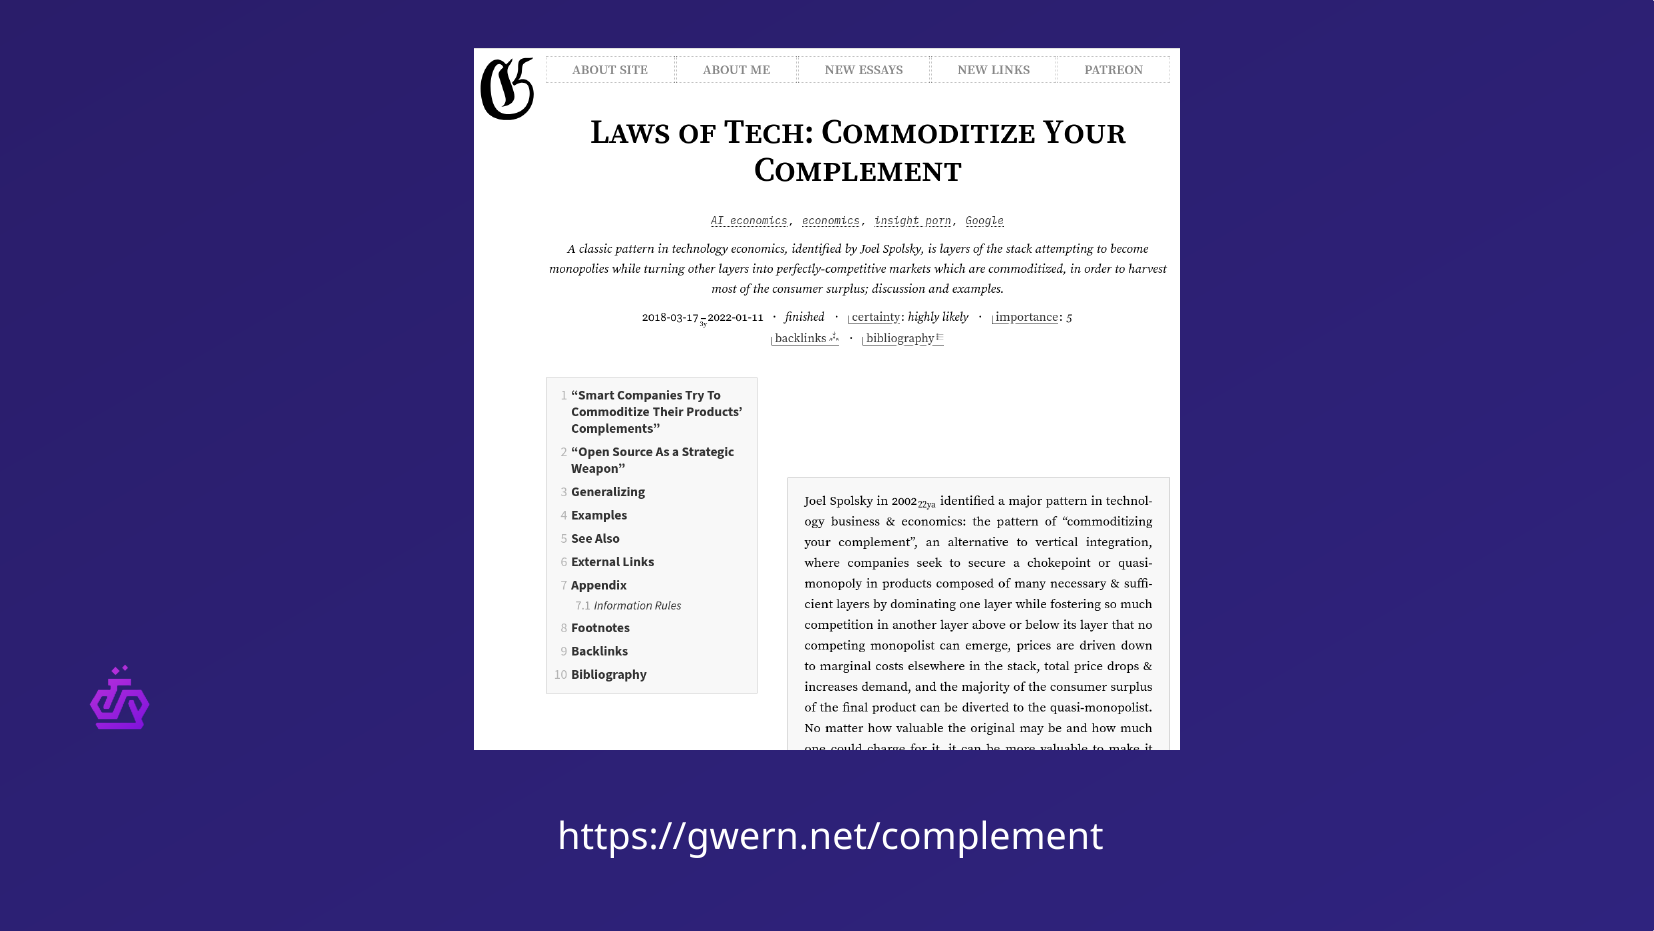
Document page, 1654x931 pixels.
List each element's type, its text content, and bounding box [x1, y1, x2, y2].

picture [474, 48, 1180, 751]
text_box https://gwern.net/complement [542, 802, 1111, 863]
picture [70, 643, 151, 755]
